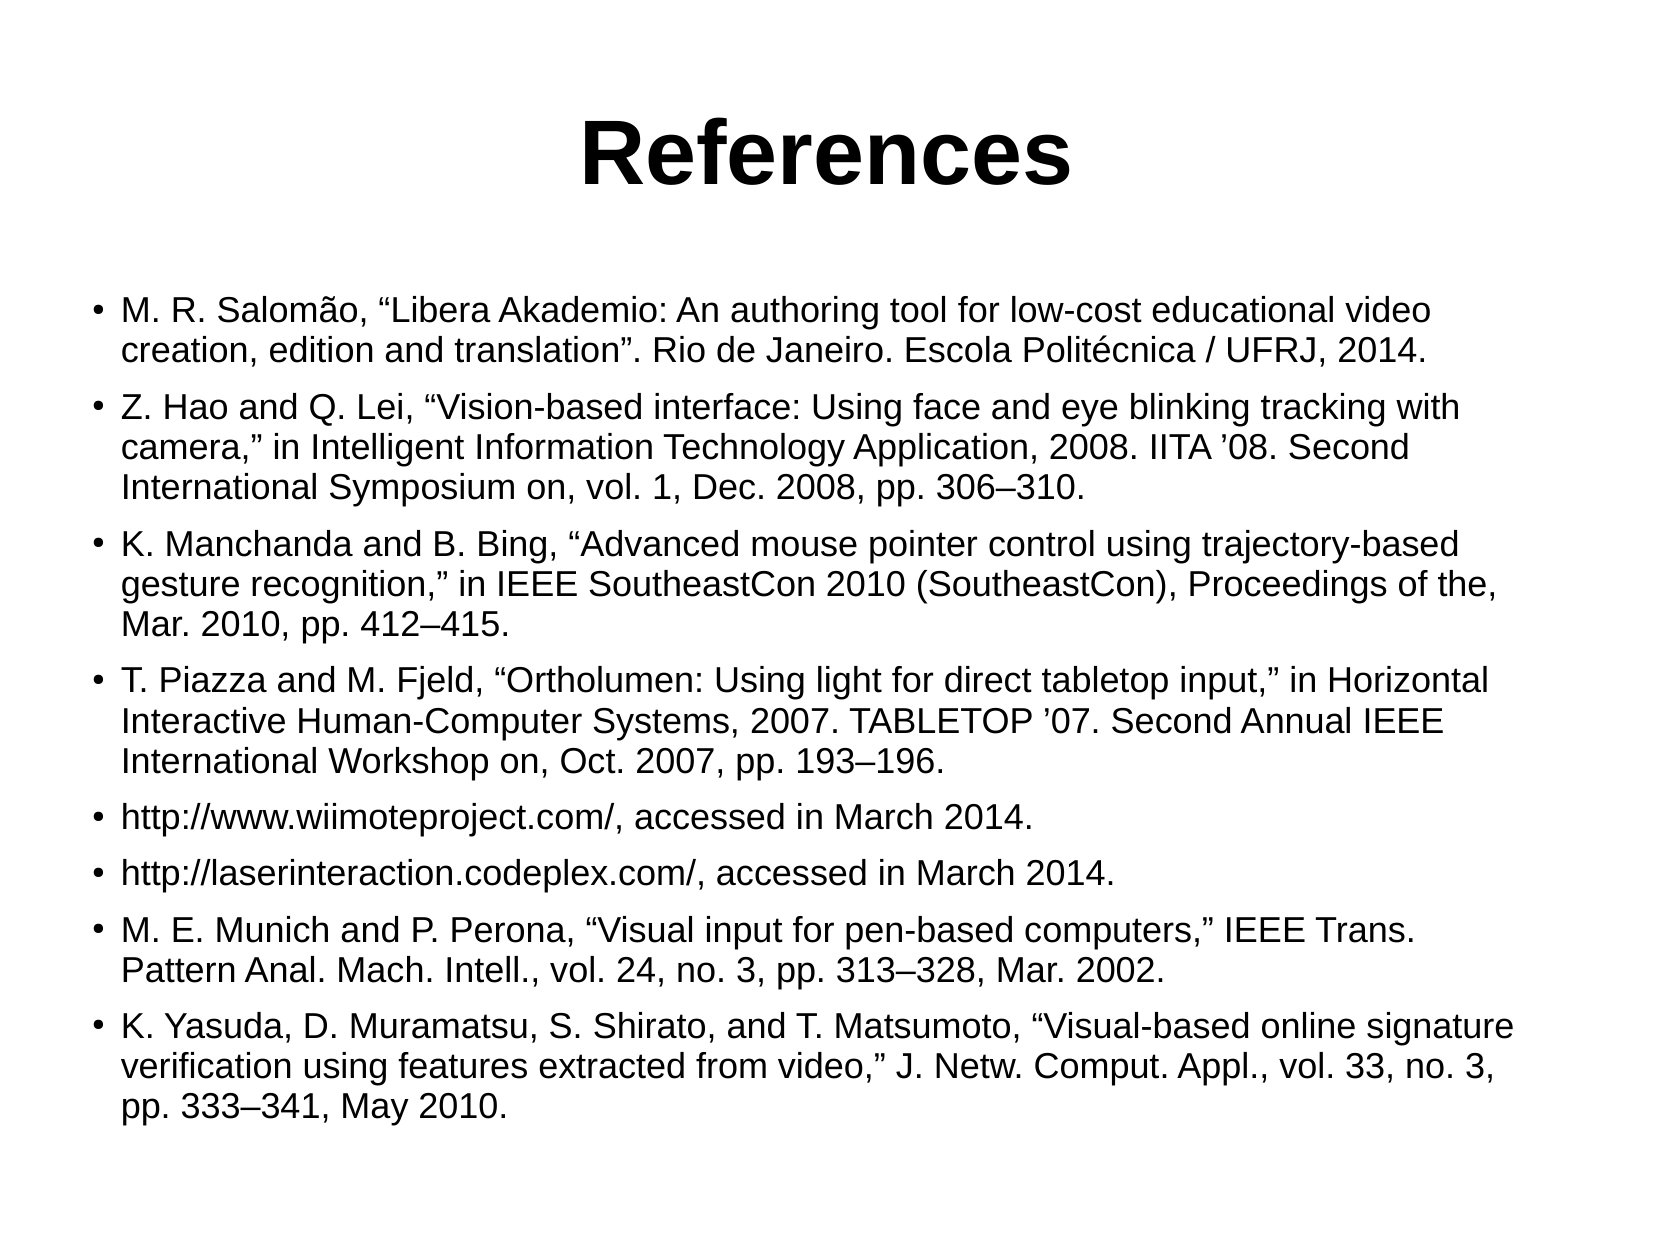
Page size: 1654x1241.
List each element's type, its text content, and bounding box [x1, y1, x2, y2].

list M. R. Salomão, “Libera Akademio: An authoring tool for low-cost educational video creation, edition and translation”. Rio de Janeiro. Escola Politécnica / UFRJ, 2014. Z. Hao and Q. Lei, “Vision-based interface: Using face and eye blinking tracking with camera,” in Intelligent Information Technology Application, 2008. IITA ’08. Second International Symposium on, vol. 1, Dec. 2008, pp. 306–310. K. Manchanda and B. Bing, “Advanced mouse pointer control using trajectory-based gesture recognition,” in IEEE SoutheastCon 2010 (SoutheastCon), Proceedings of the, Mar. 2010, pp. 412–415. T. Piazza and M. Fjeld, “Ortholumen: Using light for direct tabletop input,” in Horizontal Interactive Human-Computer Systems, 2007. TABLETOP ’07. Second Annual IEEE International Workshop on, Oct. 2007, pp. 193–196. http://www.wiimoteproject.com/, accessed in March 2014. http://laserinteraction.codeplex.com/, accessed in March 2014. M. E. Munich and P. Perona, “Visual input for pen-based computers,” IEEE Trans. Pattern Anal. Mach. Intell., vol. 24, no. 3, pp. 313–328, Mar. 2002. K. Yasuda, D. Muramatsu, S. Shirato, and T. Matsumoto, “Visual-based online signature verification using features extracted from video,” J. Netw. Comput. Appl., vol. 33, no. 3, pp. 333–341, May 2010. [82, 290, 1538, 1134]
title References [82, 49, 1571, 257]
